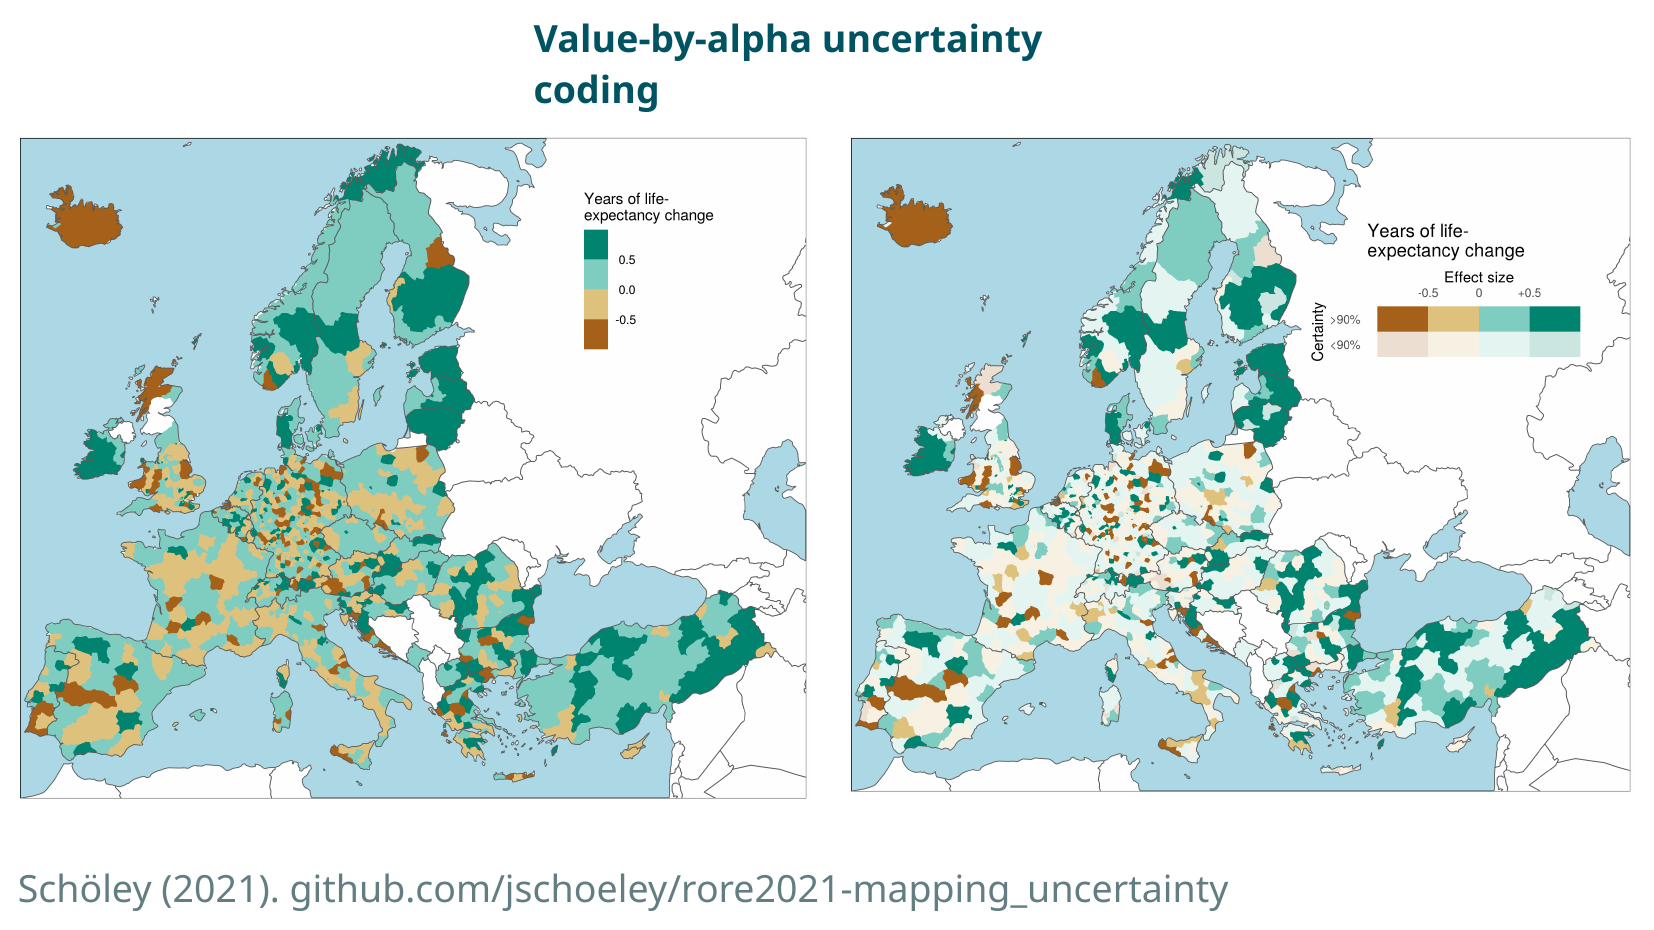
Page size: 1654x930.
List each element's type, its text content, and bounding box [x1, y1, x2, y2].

picture [846, 134, 1635, 796]
text_box Schöley (2021). github.com/jschoeley/rore2021-mapping_uncertainty [3, 855, 1058, 920]
text_box Value-by-alpha uncertainty coding [518, 4, 1134, 119]
picture [15, 134, 811, 802]
